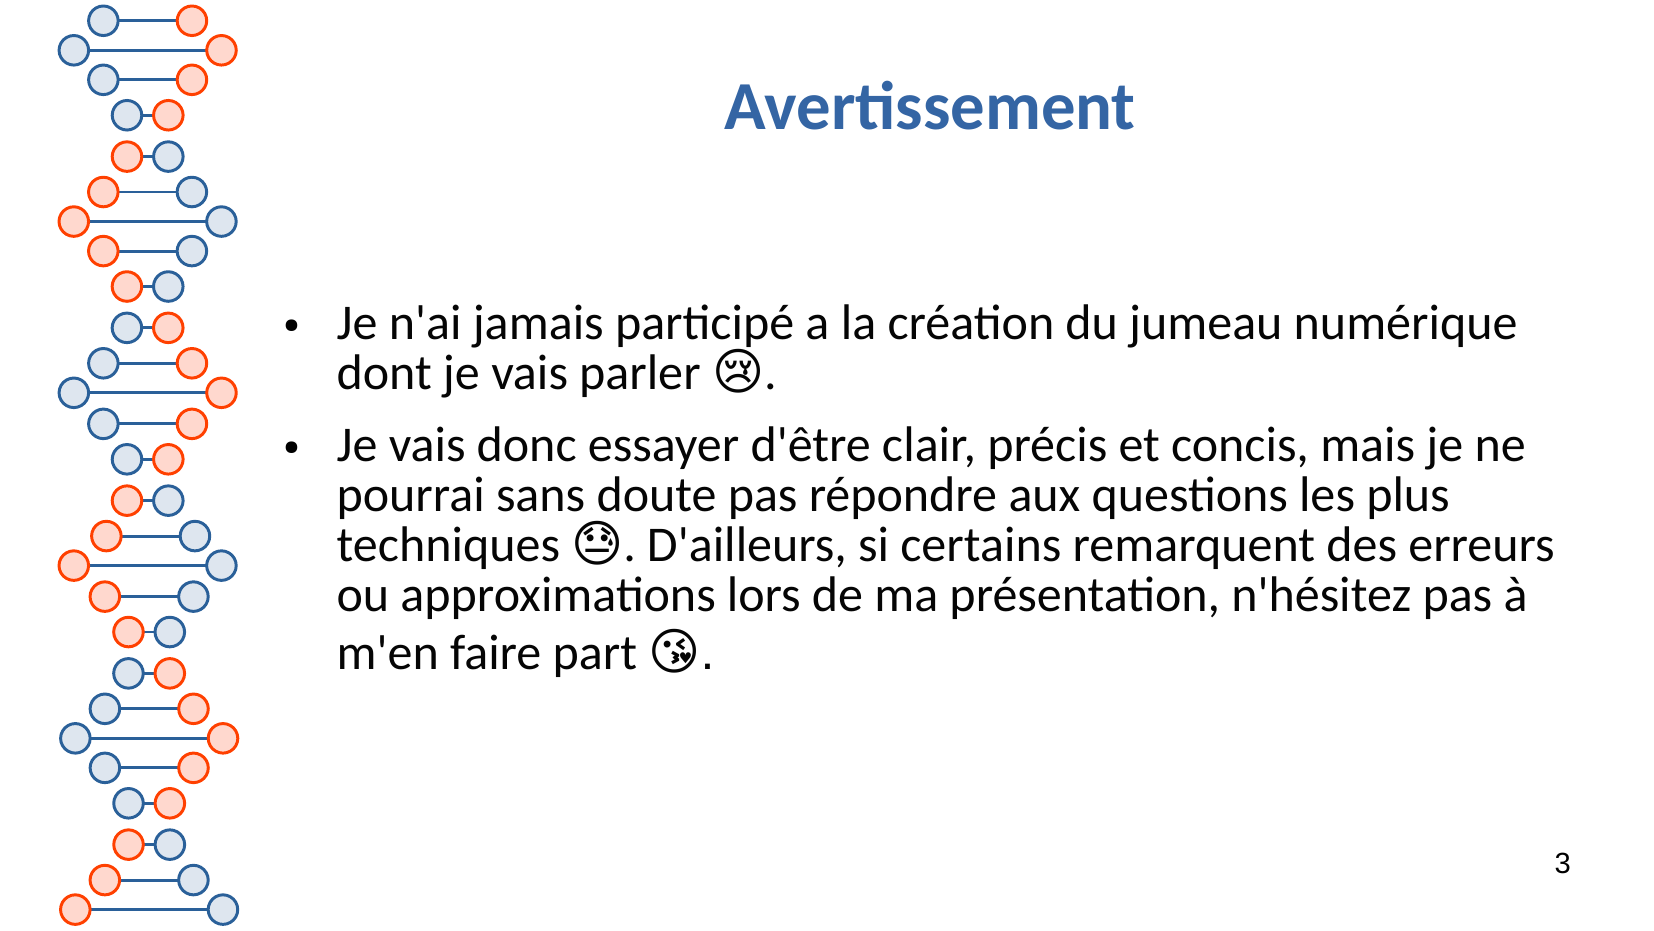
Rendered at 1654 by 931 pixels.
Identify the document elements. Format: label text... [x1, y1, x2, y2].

list Je n'ai jamais participé a la création du jumeau numérique dont je vais parler 😢. Je vais donc essayer d'être clair, précis et concis, mais je ne pourrai sans doute pas répondre aux questions les plus techniques 😓. D'ailleurs, si certains remarquent des erreurs ou approximations lors de ma présentation, n'hésitez pas à m'en faire part 😘. [265, 224, 1595, 764]
title Avertissement [265, 35, 1595, 189]
